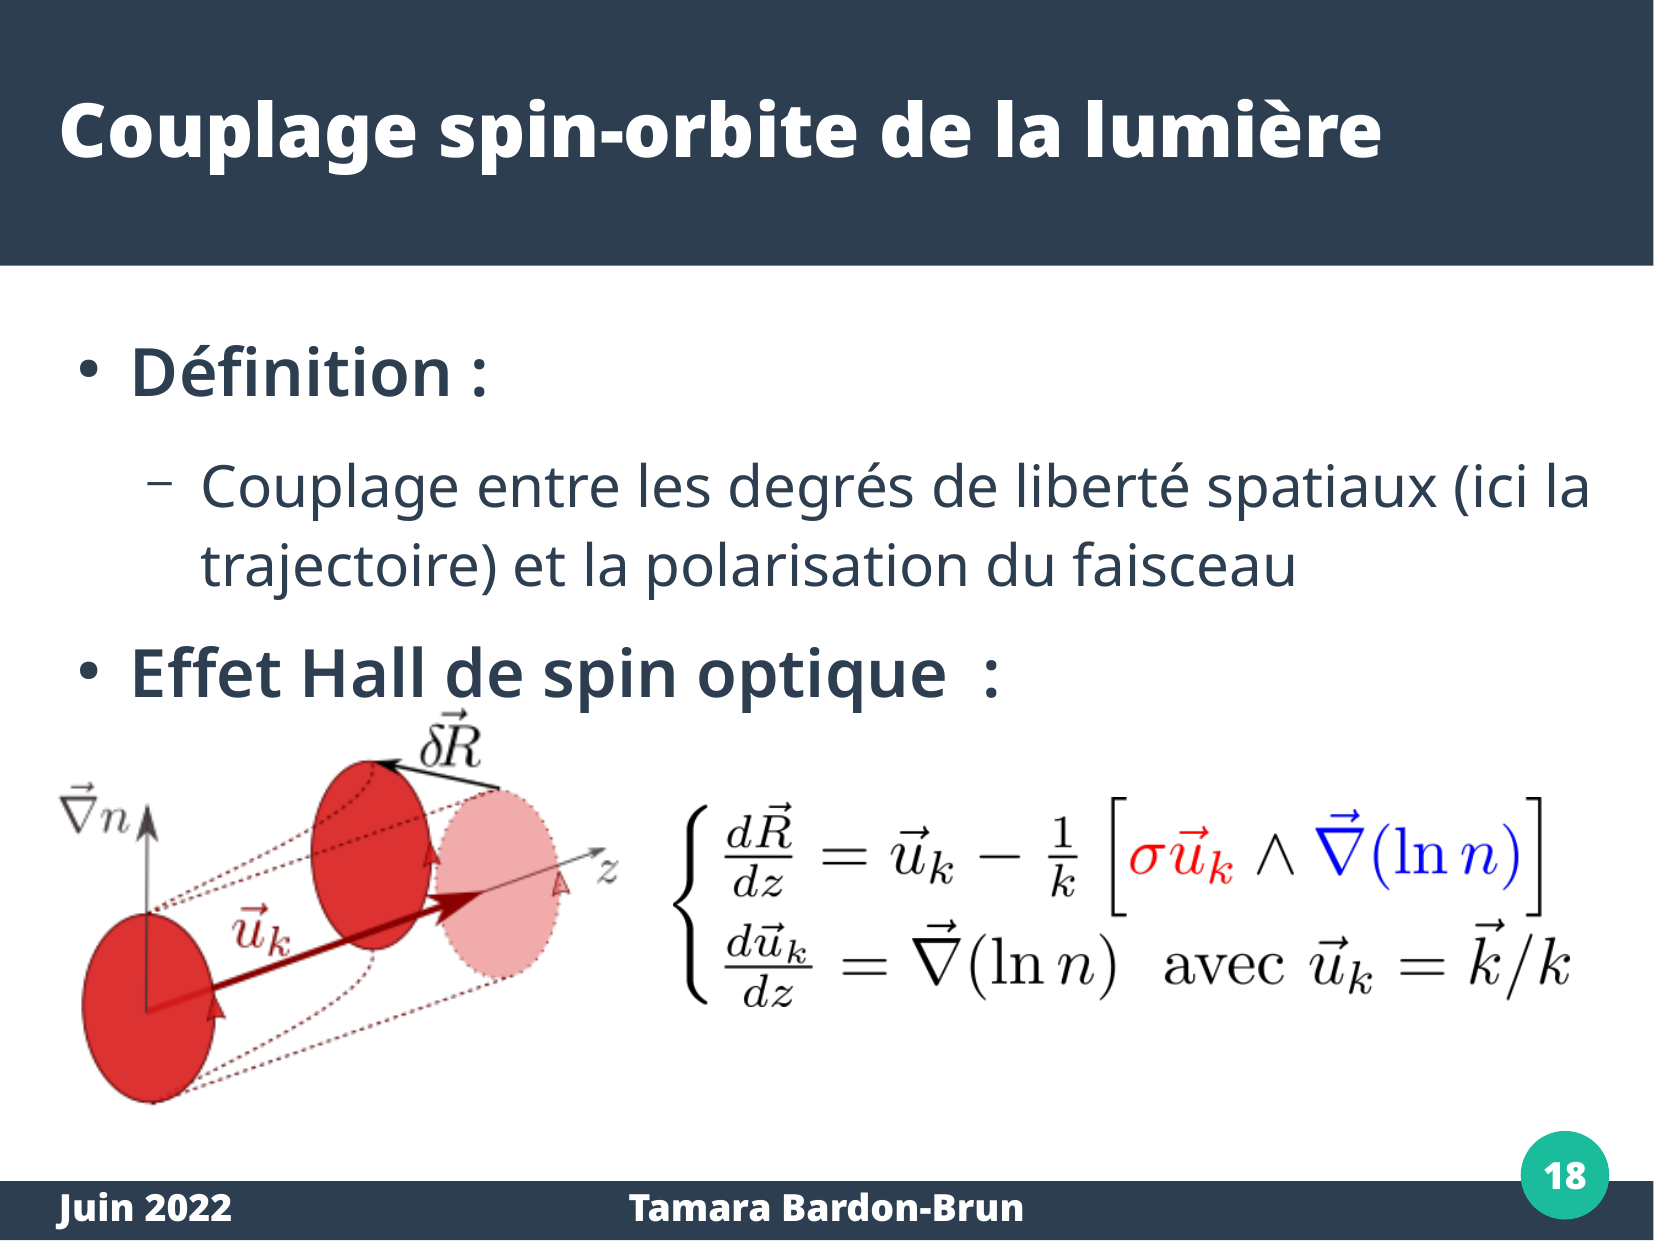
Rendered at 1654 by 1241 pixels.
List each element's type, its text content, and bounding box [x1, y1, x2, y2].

picture [27, 687, 638, 1152]
picture [673, 797, 1570, 1007]
title Couplage spin-orbite de la lumière [59, 49, 1595, 207]
list Définition : Couplage entre les degrés de liberté spatiaux (ici la trajectoire) et la polarisation du faisceau [59, 324, 1595, 626]
list Effet Hall de spin optique : [59, 626, 1595, 1022]
